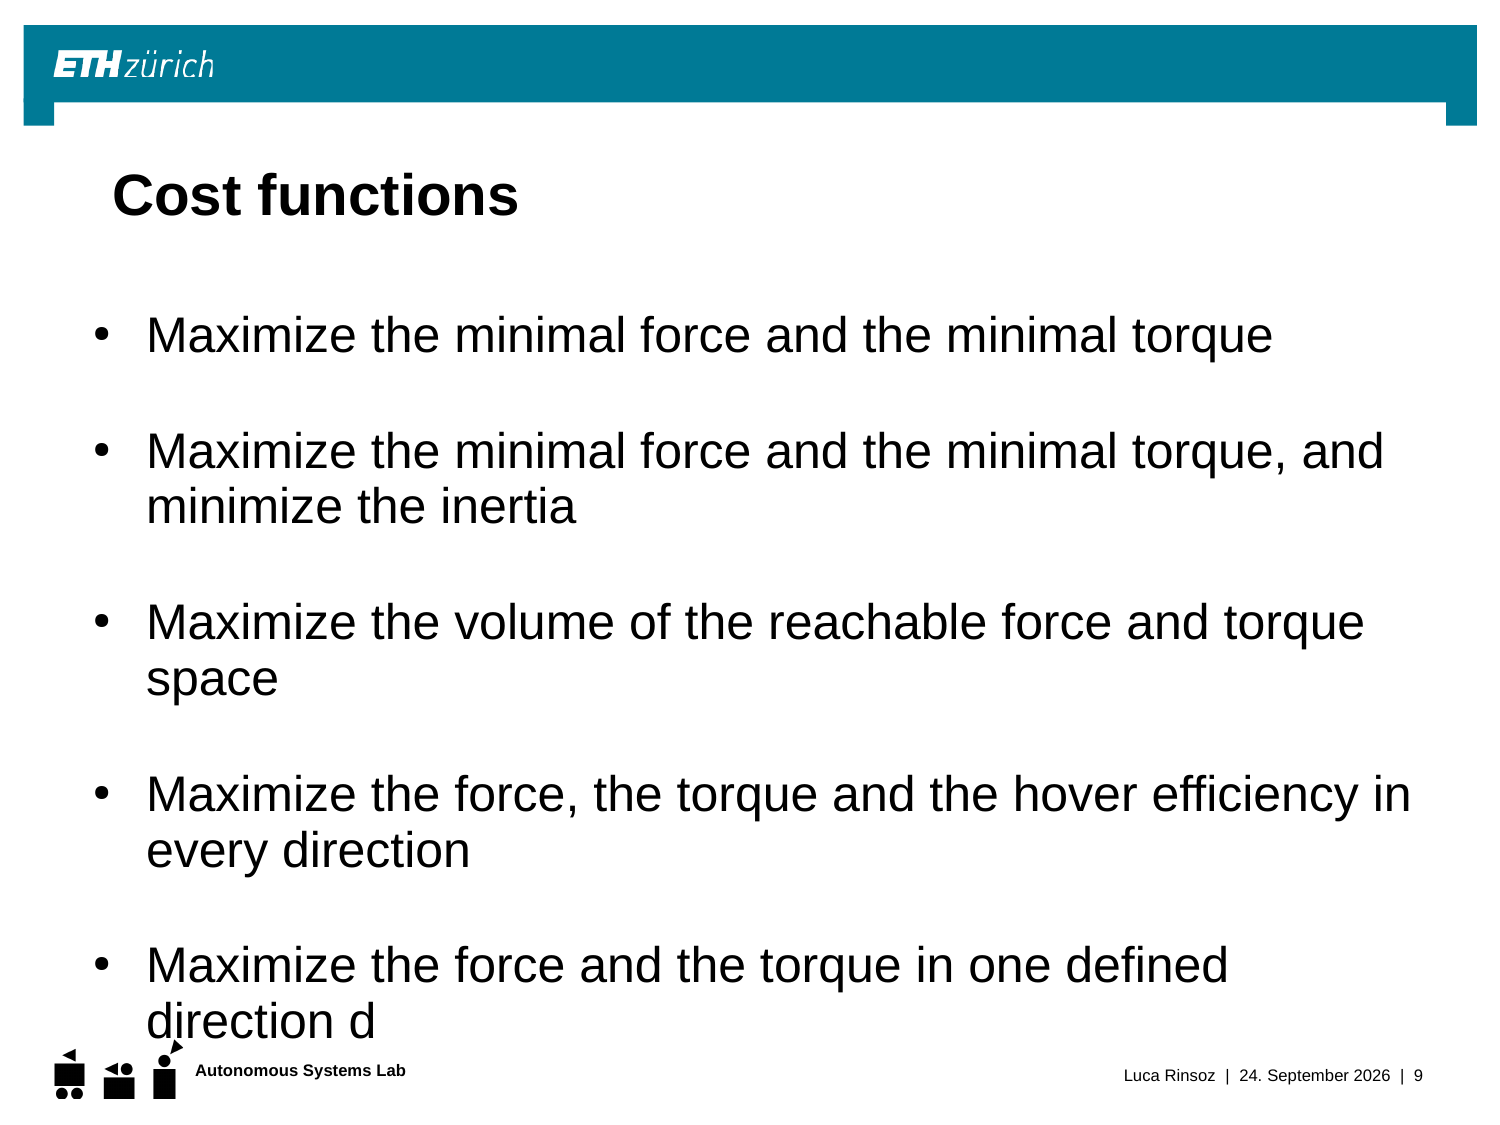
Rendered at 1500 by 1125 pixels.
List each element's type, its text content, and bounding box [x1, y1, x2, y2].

list Maximize the minimal force and the minimal torque Maximize the minimal force and the minimal torque, and minimize the inertia Maximize the volume of the reachable force and torque space Maximize the force, the torque and the hover efficiency in every direction Maximize the force and the torque in one defined direction d [75, 307, 1426, 1054]
title Cost functions [53, 101, 1447, 290]
